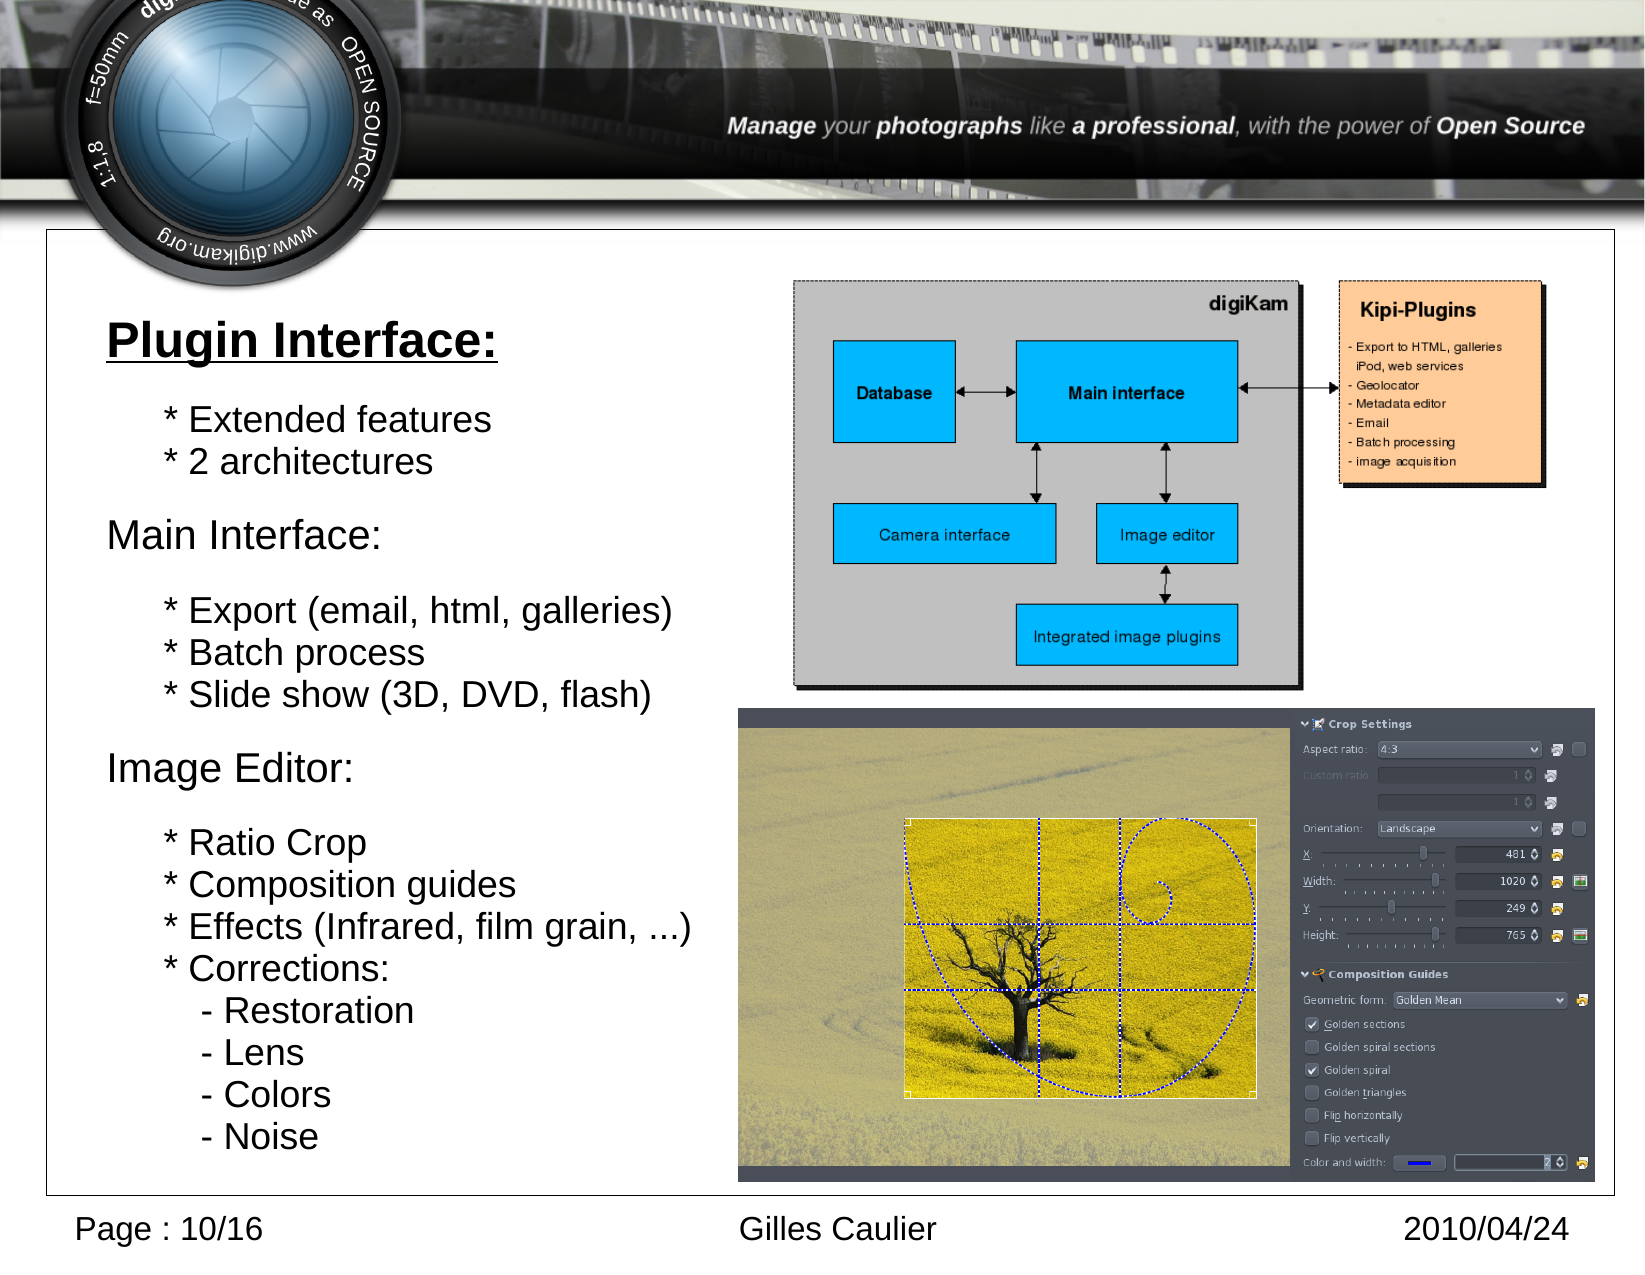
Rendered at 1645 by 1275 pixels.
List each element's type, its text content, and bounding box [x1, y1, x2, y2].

picture [0, 0, 1645, 296]
picture [787, 275, 1556, 699]
title Plugin Interface: d * Extended features * 2 architectures d Main Interface: d * Export (email, html, galleries) * Batch process * Slide show (3D, DVD, flash) d Image Editor: d * Ratio Crop * Composition guides * Effects (Infrared, film grain, ...) * Corrections: - Restoration - Lens - Colors - Noise [46, 243, 1615, 1196]
text_box Page : <numéro>/16 Gilles Caulier 2010/04/24 [21, 1207, 1623, 1251]
picture [738, 708, 1595, 1182]
